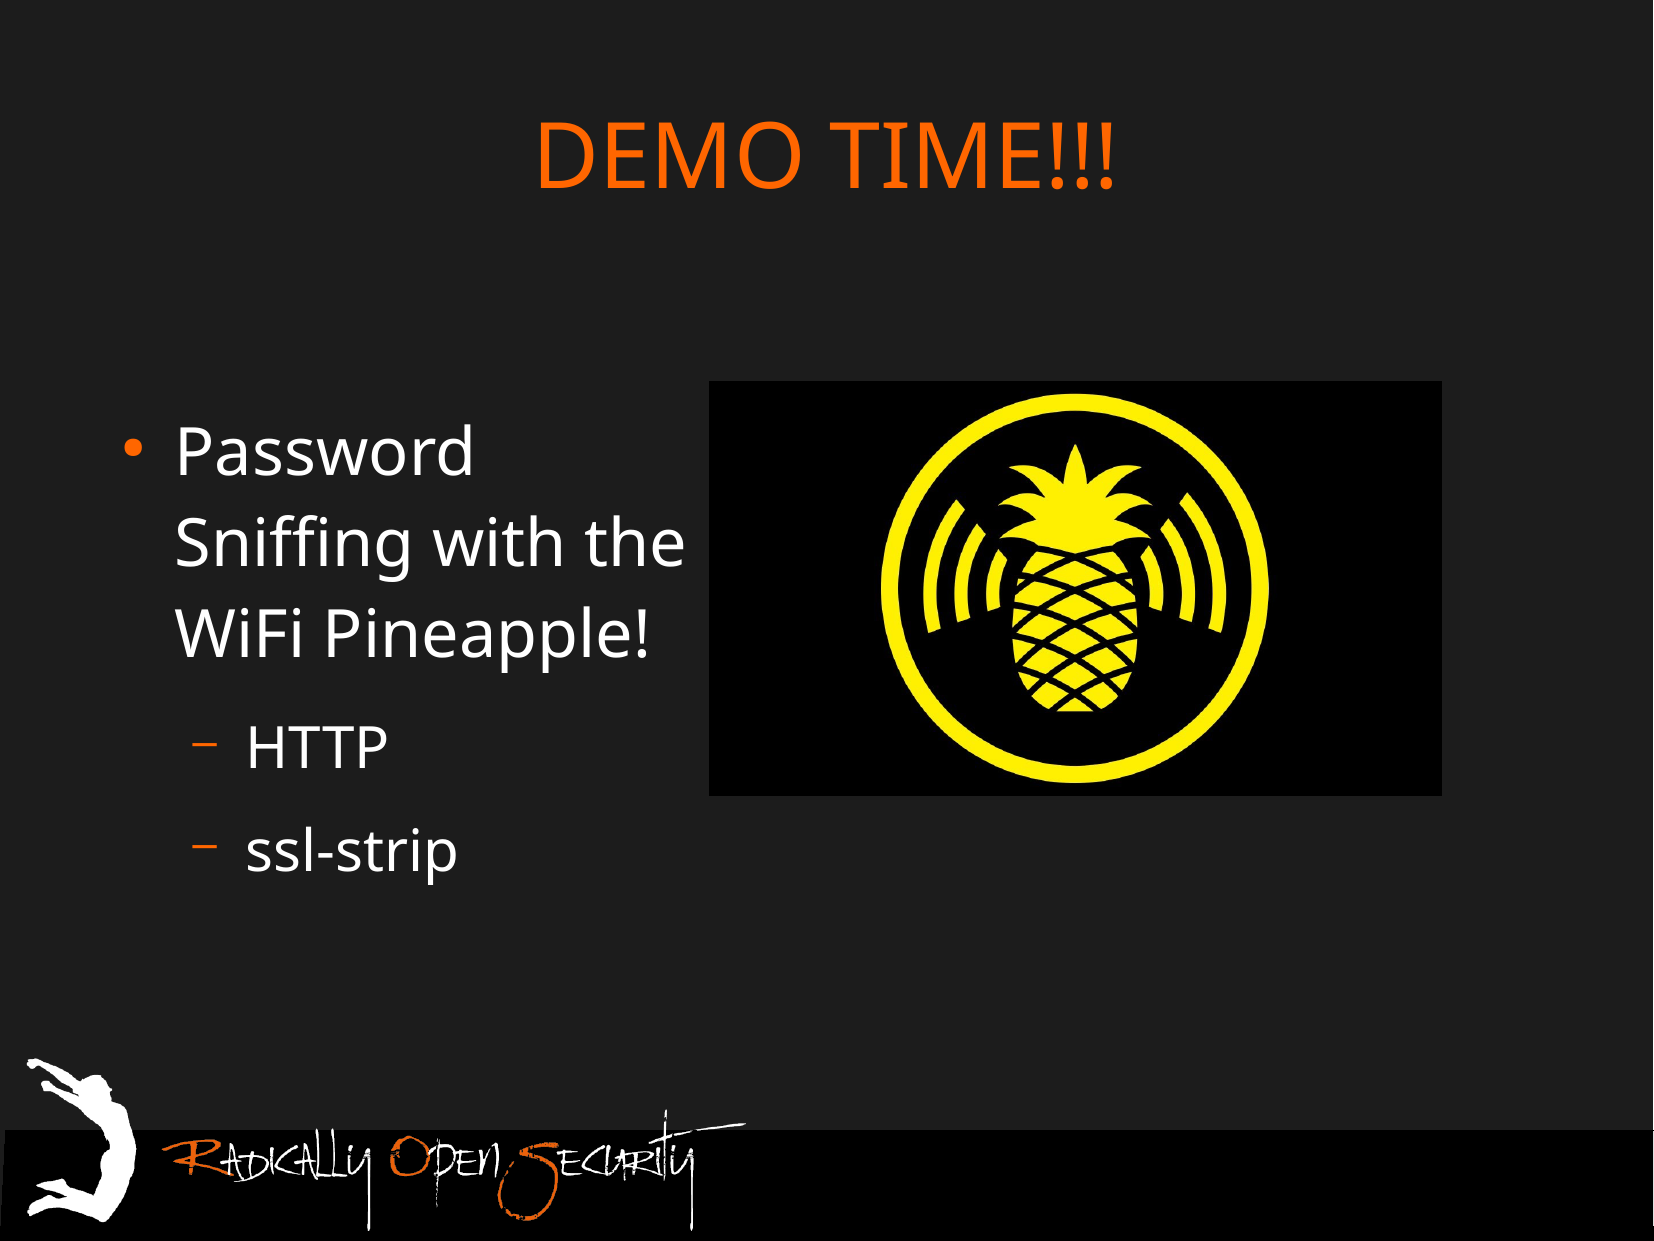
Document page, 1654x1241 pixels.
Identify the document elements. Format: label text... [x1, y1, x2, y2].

picture [0, 1022, 778, 1241]
picture [709, 381, 1442, 797]
list Password Sniffing with the WiFi Pineapple! HTTP ssl-strip [103, 404, 695, 891]
title DEMO TIME!!! [82, 49, 1571, 257]
